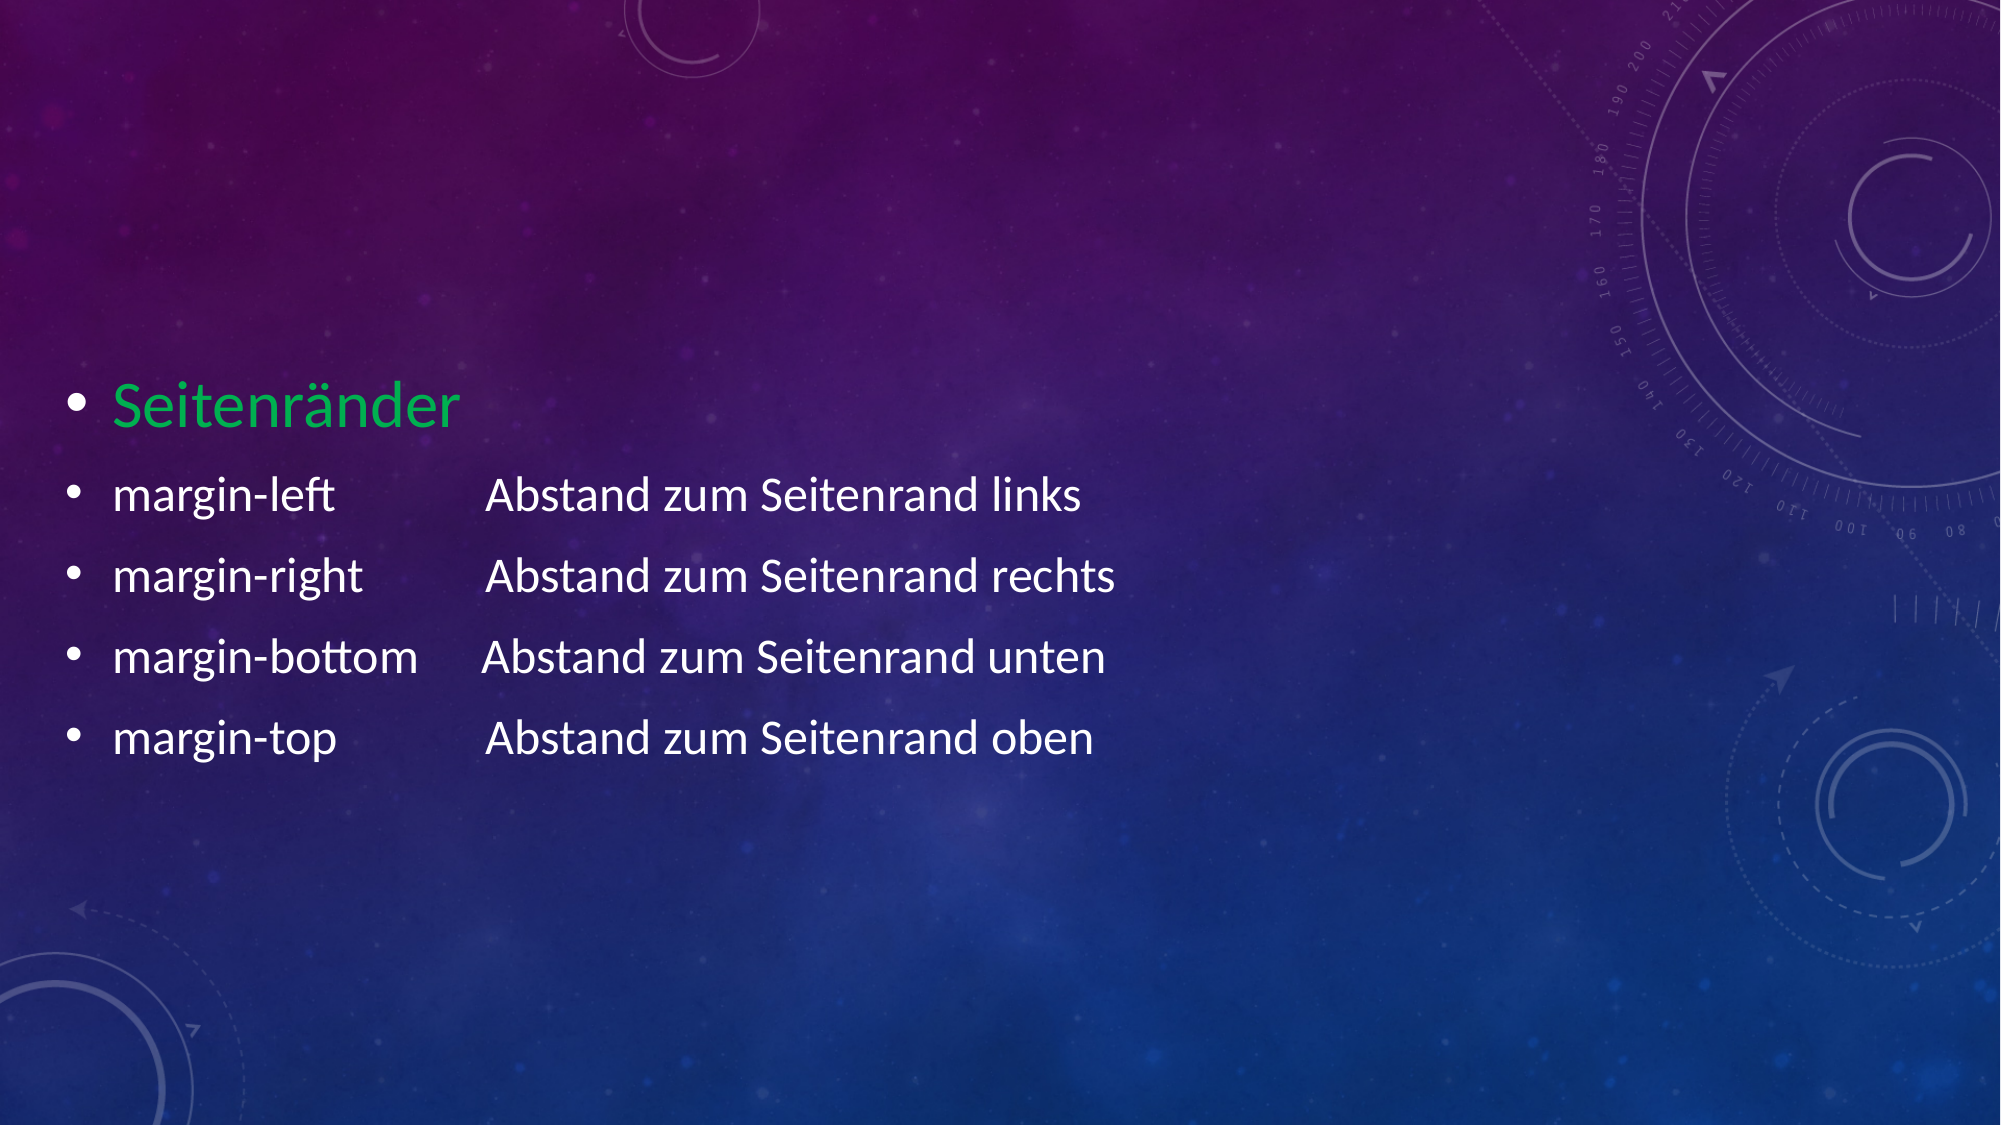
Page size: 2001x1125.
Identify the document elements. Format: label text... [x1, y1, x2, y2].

list Seitenränder margin-left Abstand zum Seitenrand links margin-right Abstand zum Seitenrand rechts margin-bottom Abstand zum Seitenrand unten margin-top Abstand zum Seitenrand oben [50, 143, 1700, 982]
